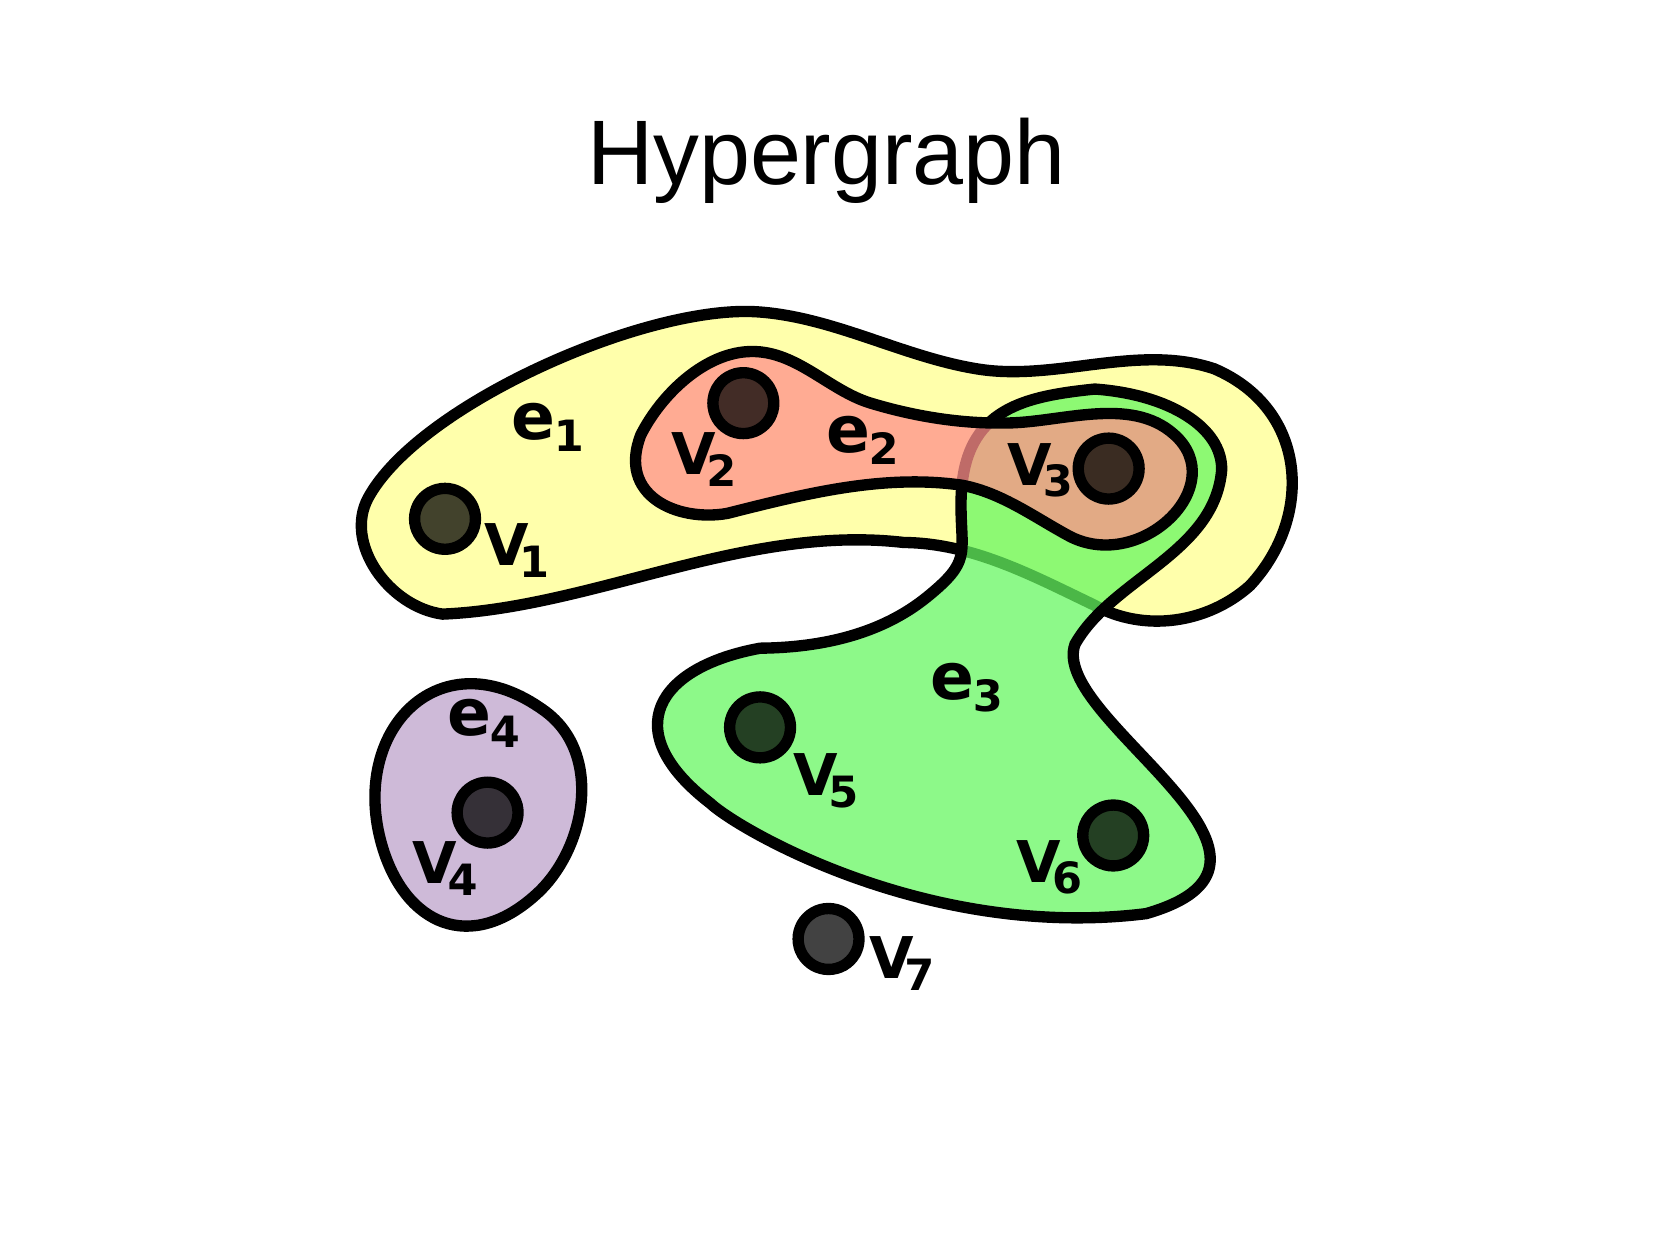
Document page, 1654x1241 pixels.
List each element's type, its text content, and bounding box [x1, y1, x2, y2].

title Hypergraph [82, 49, 1571, 257]
picture [328, 290, 1325, 1010]
